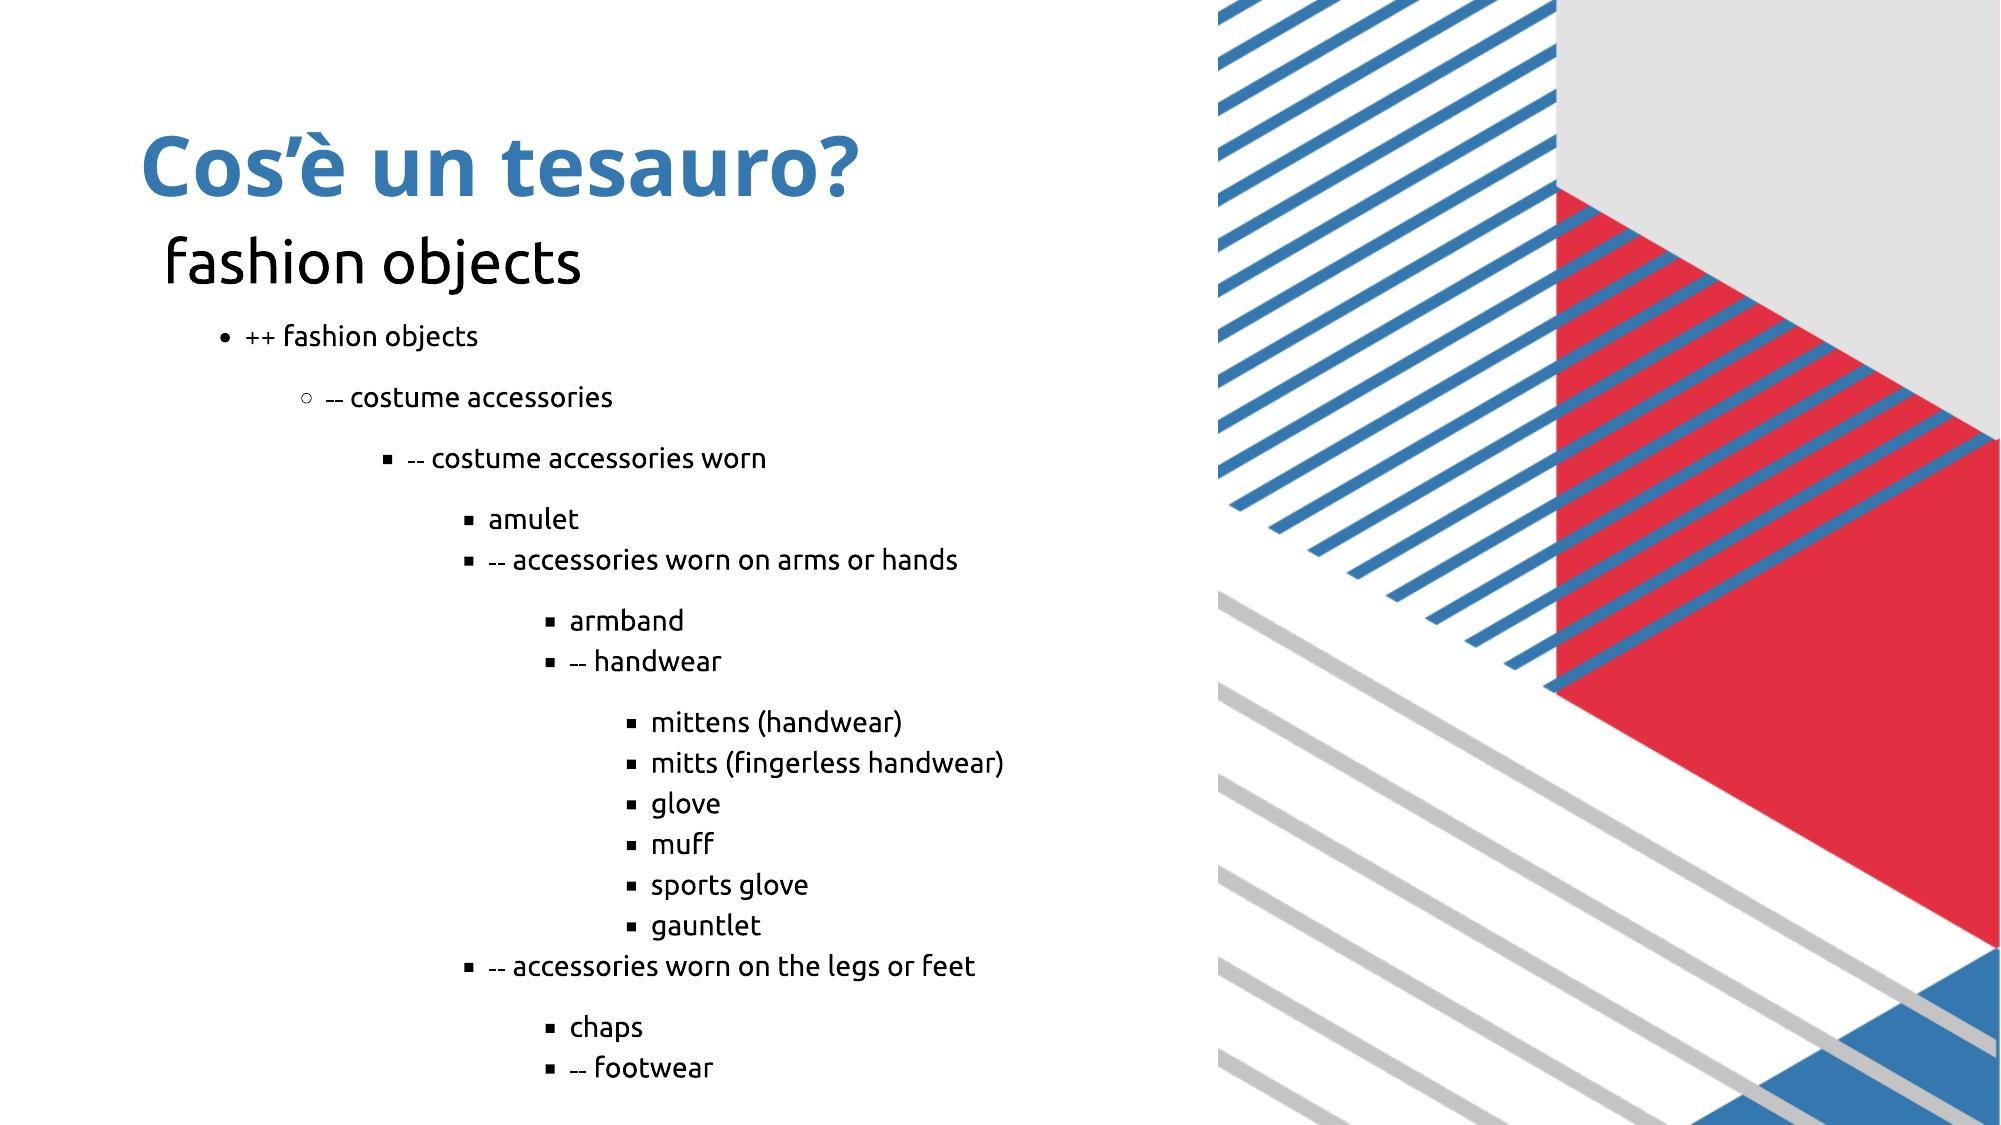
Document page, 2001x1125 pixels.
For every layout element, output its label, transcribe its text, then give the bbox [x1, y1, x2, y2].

picture [1218, 0, 2000, 1125]
title Cos’è un tesauro? [125, 117, 1188, 313]
picture [134, 219, 1035, 1099]
